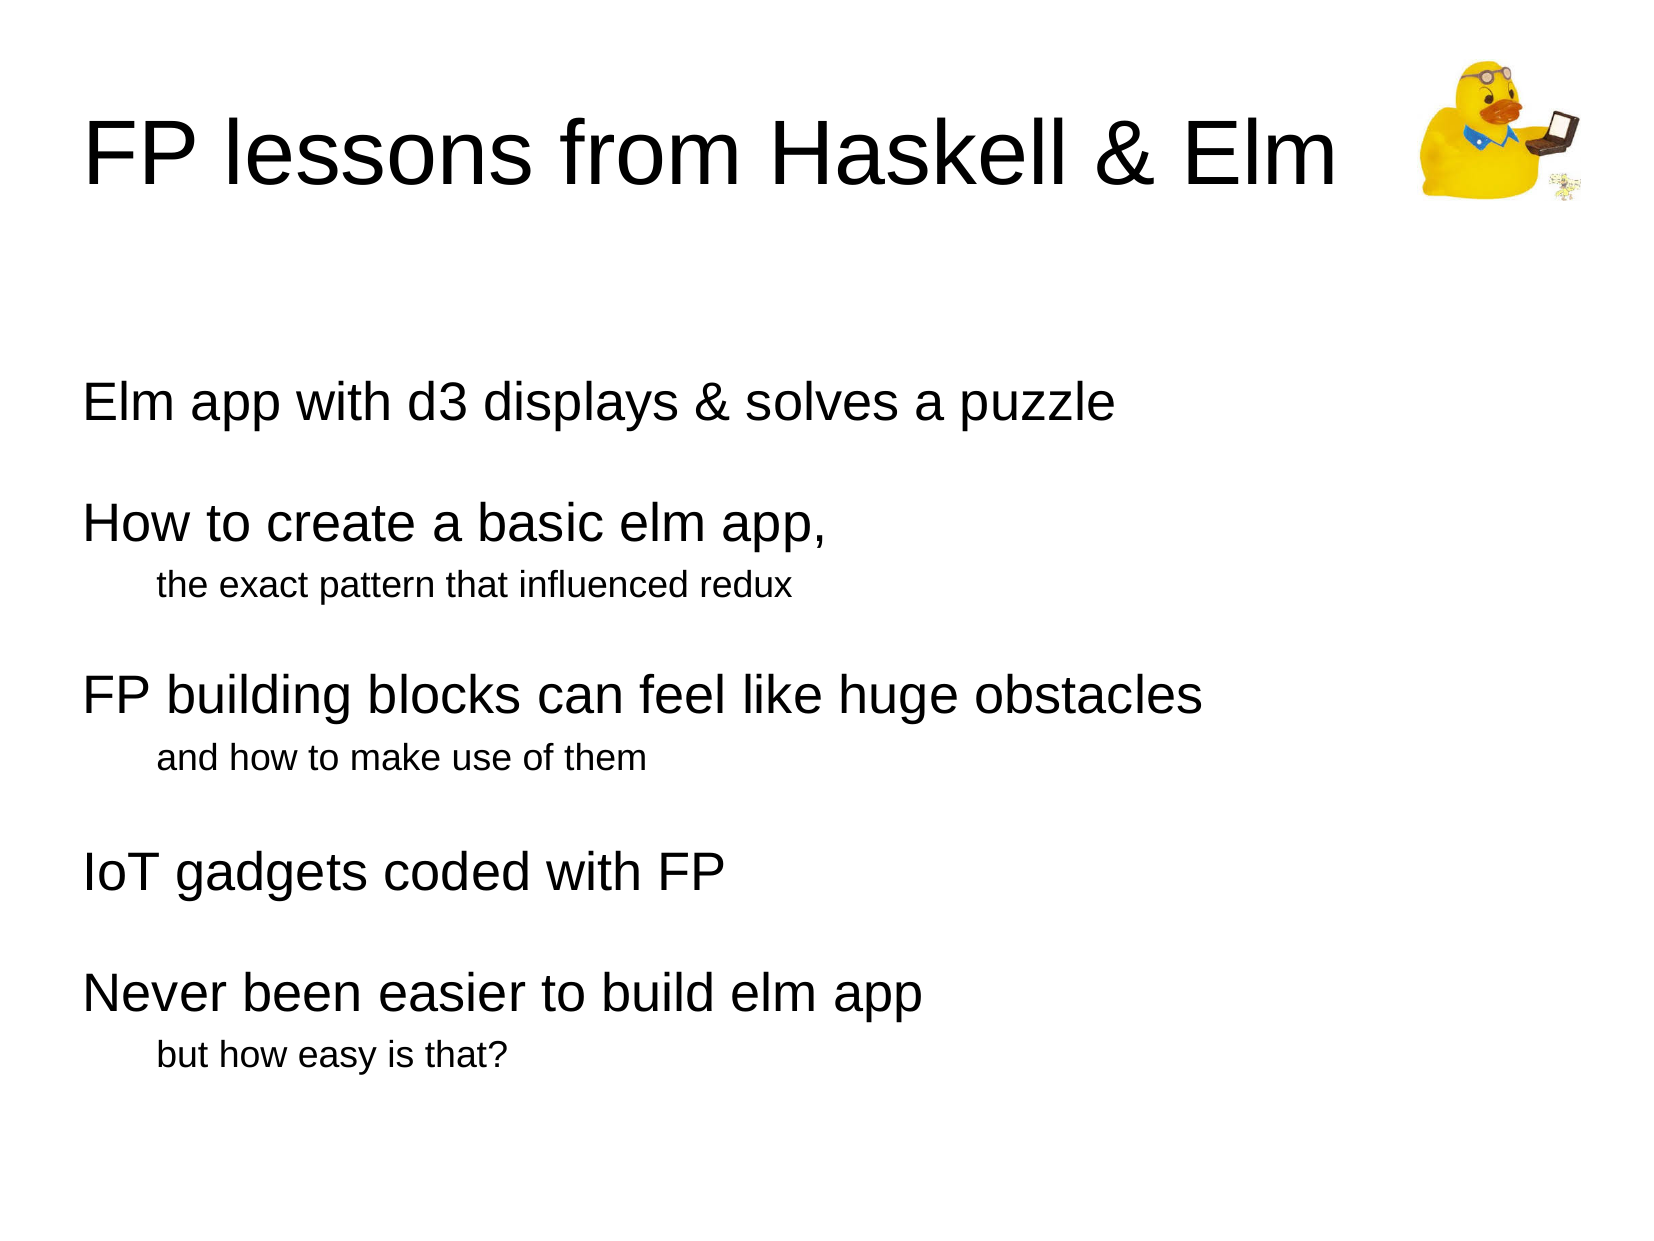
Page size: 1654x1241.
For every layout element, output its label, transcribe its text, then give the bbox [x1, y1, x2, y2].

picture [1417, 59, 1581, 201]
subtitle Elm app with d3 displays & solves a puzzle How to create a basic elm app, the exact pattern that influenced redux FP building blocks can feel like huge obstacles and how to make use of them IoT gadgets coded with FP Never been easier to build elm app but how easy is that? [82, 256, 1571, 1193]
title FP lessons from Haskell & Elm [82, 49, 1571, 256]
